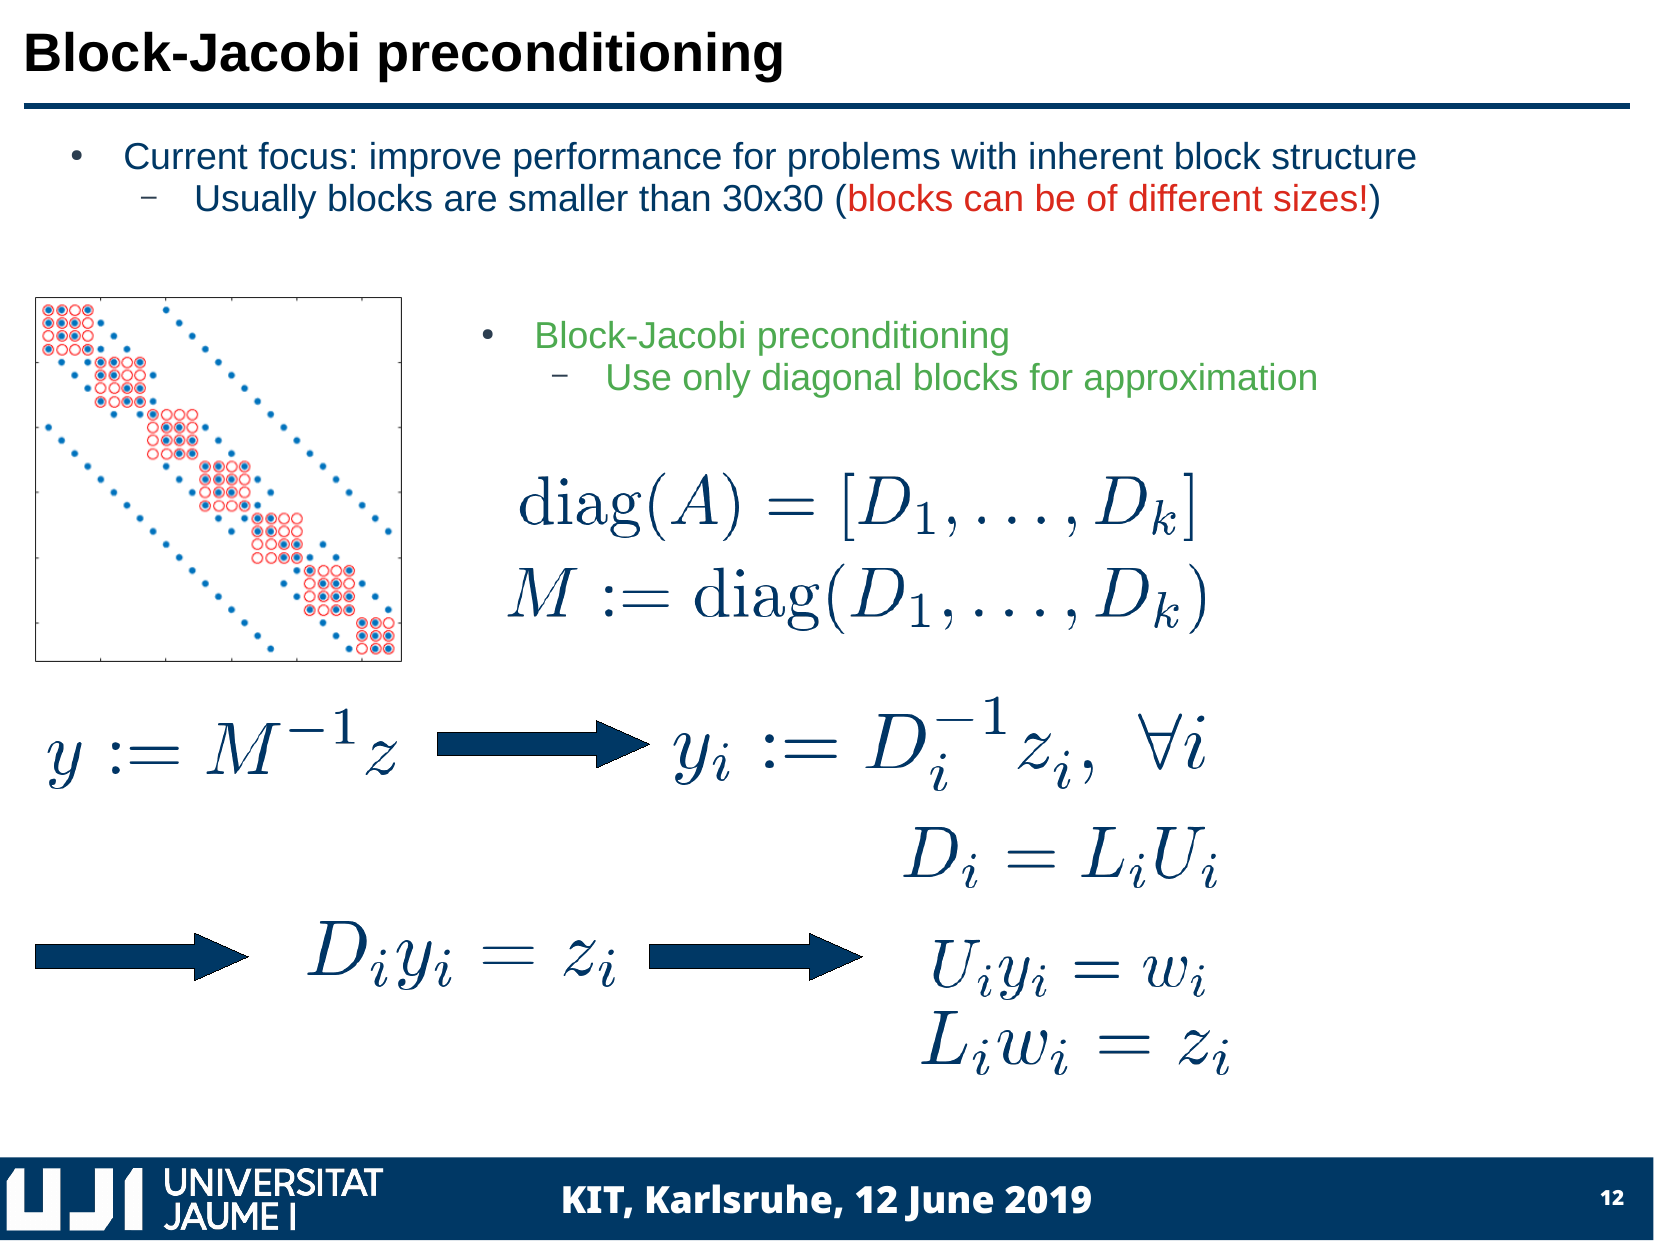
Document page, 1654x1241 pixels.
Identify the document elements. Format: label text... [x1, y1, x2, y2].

text_box Block-Jacobi preconditioning Use only diagonal blocks for approximation [448, 307, 1424, 414]
picture [307, 921, 615, 990]
picture [933, 939, 1205, 1000]
picture [0, 1158, 390, 1241]
picture [35, 297, 402, 662]
text_box [35, 933, 249, 981]
picture [47, 708, 397, 789]
picture [673, 696, 1205, 791]
picture [903, 826, 1217, 888]
picture [921, 1011, 1229, 1075]
picture [507, 563, 1205, 634]
text_box [437, 720, 650, 768]
title Block-Jacobi preconditioning [23, 0, 1630, 107]
text_box [649, 933, 863, 981]
text_box Current focus: improve performance for problems with inherent block structure Usually blocks are smaller than 30x30 (blocks can be of different sizes!) [37, 128, 1583, 260]
picture [519, 472, 1193, 541]
